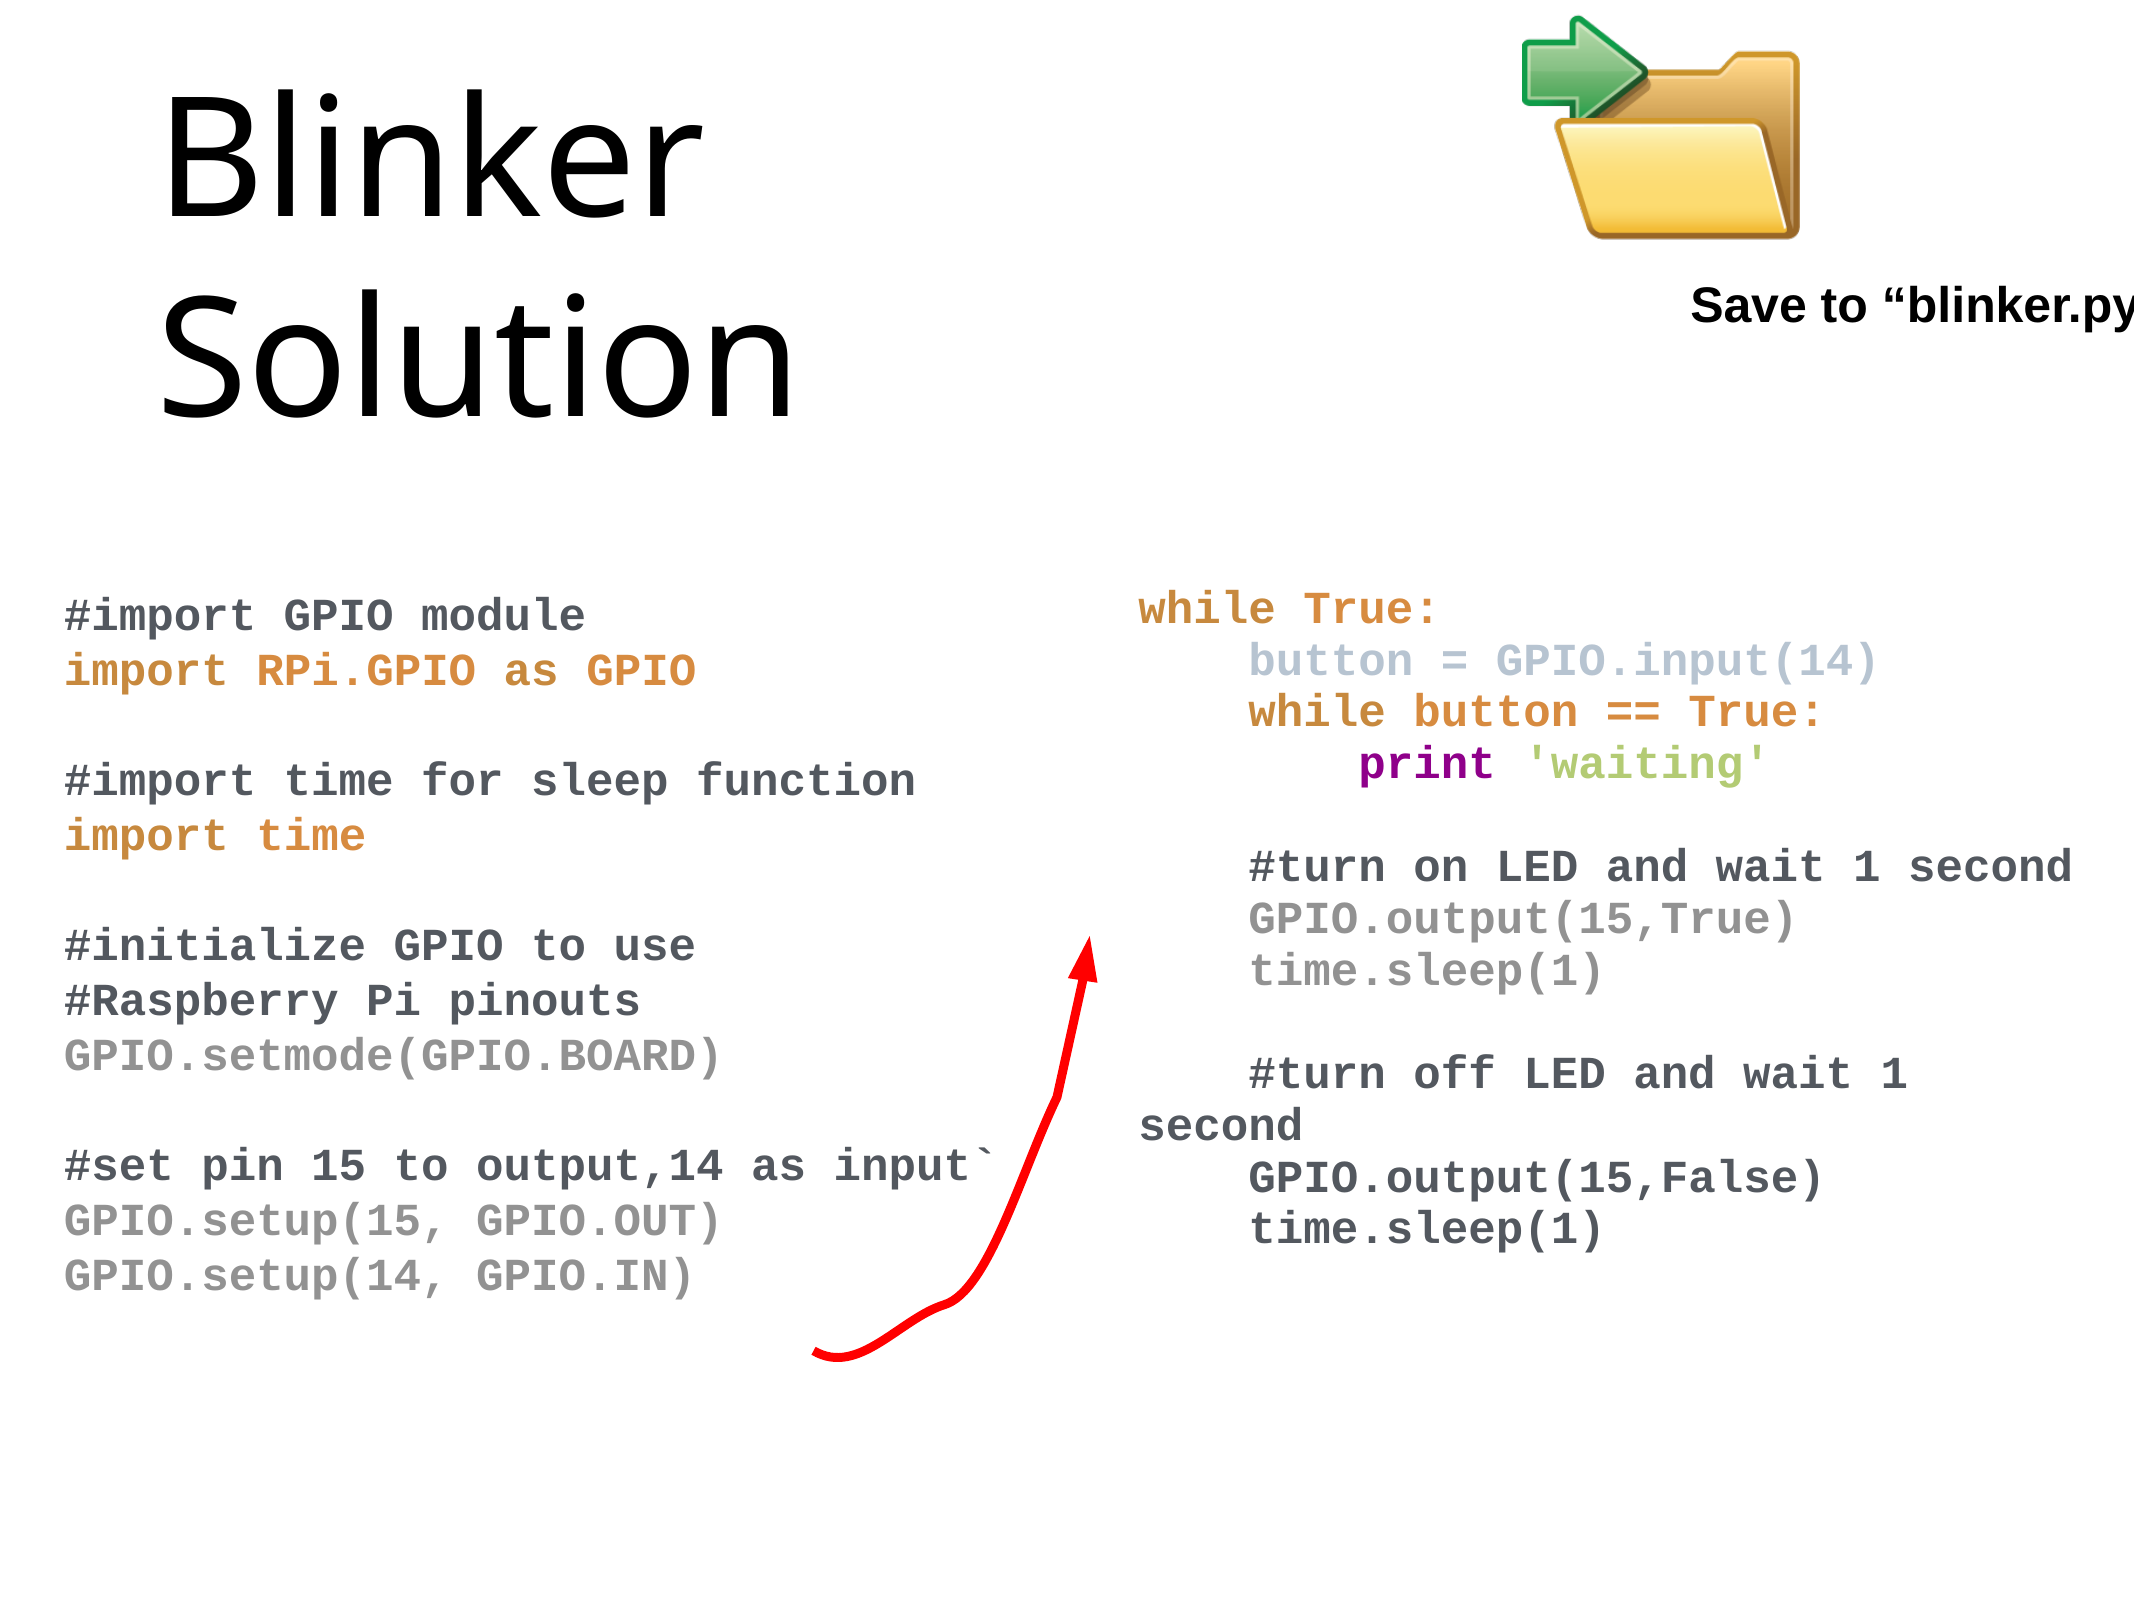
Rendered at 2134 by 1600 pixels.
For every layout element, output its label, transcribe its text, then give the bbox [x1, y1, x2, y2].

title Blinker Solution [156, 72, 1978, 428]
list #import GPIO module import RPi.GPIO as GPIO #import time for sleep function import time #initialize GPIO to use #Raspberry Pi pinouts GPIO.setmode(GPIO.BOARD) #set pin 15 to output,14 as input` GPIO.setup(15, GPIO.OUT) GPIO.setup(14, GPIO.IN) [63, 453, 1885, 1486]
text_box while True: button = GPIO.input(14) while button == True: print 'waiting' #turn on LED and wait 1 second GPIO.output(15,True) time.sleep(1) #turn off LED and wait 1 second GPIO.output(15,False) time.sleep(1) [1123, 577, 2114, 1214]
text_box Save to “blinker.py” [1682, 263, 2134, 341]
picture [1522, 0, 1800, 257]
